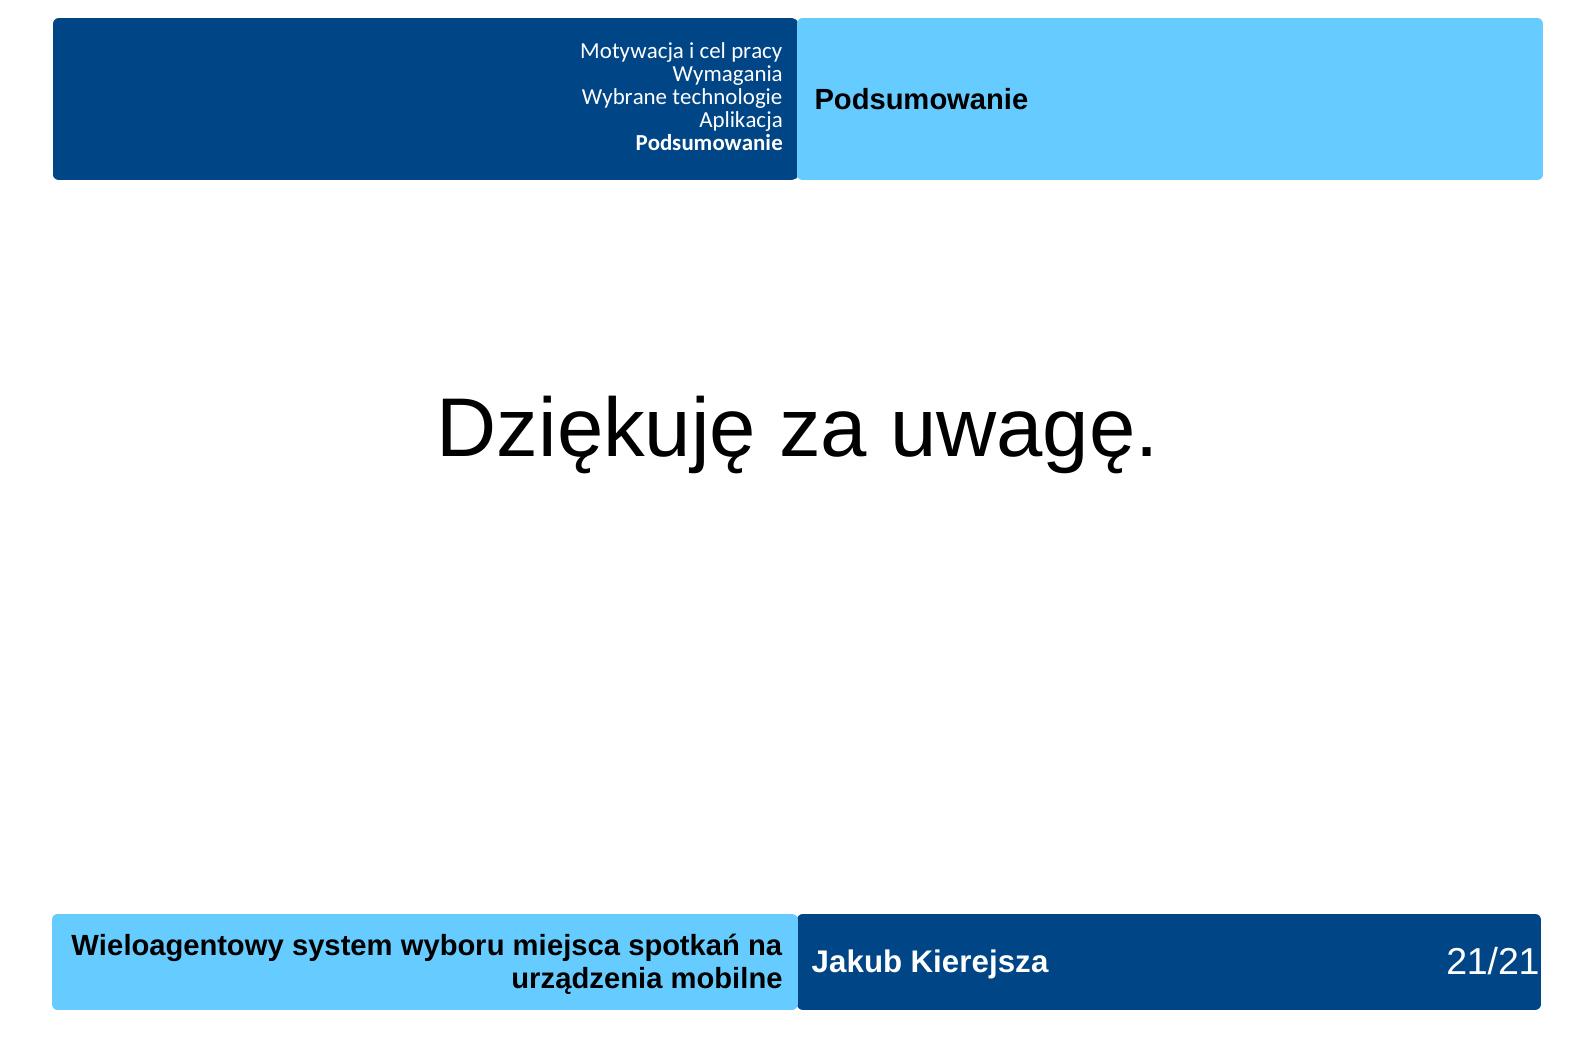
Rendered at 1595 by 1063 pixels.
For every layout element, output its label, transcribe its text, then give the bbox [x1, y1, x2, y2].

title Podsumowanie [802, 23, 1537, 175]
title Jakub Kierejsza [802, 919, 1536, 1004]
list Dziękuję za uwagę. [133, 223, 1463, 846]
title Motywacja i cel pracy Wymagania Wybrane technologie Aplikacja Podsumowanie [59, 23, 792, 175]
text_box <number>/21 [1431, 933, 1562, 1032]
title Wieloagentowy system wyboru miejsca spotkań na urządzenia mobilne [57, 919, 792, 1004]
